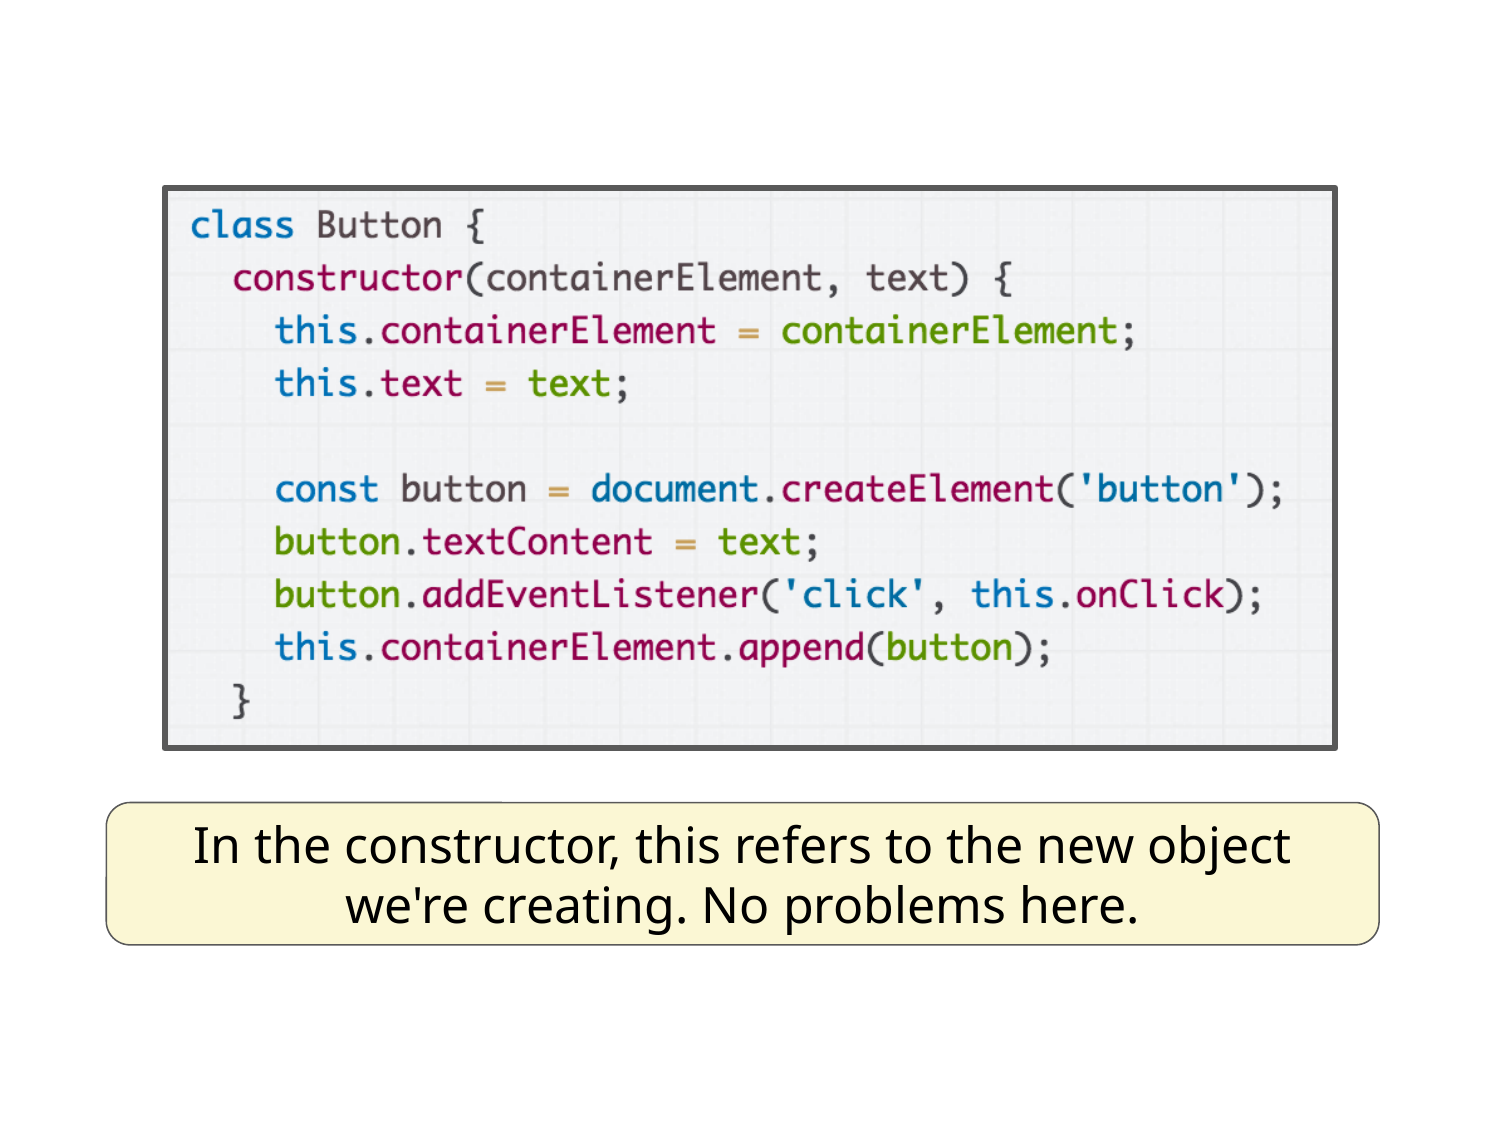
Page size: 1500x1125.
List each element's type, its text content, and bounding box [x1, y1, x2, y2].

picture [167, 190, 1333, 746]
text_box In the constructor, this refers to the new object we're creating. No problems here. [106, 802, 1380, 945]
